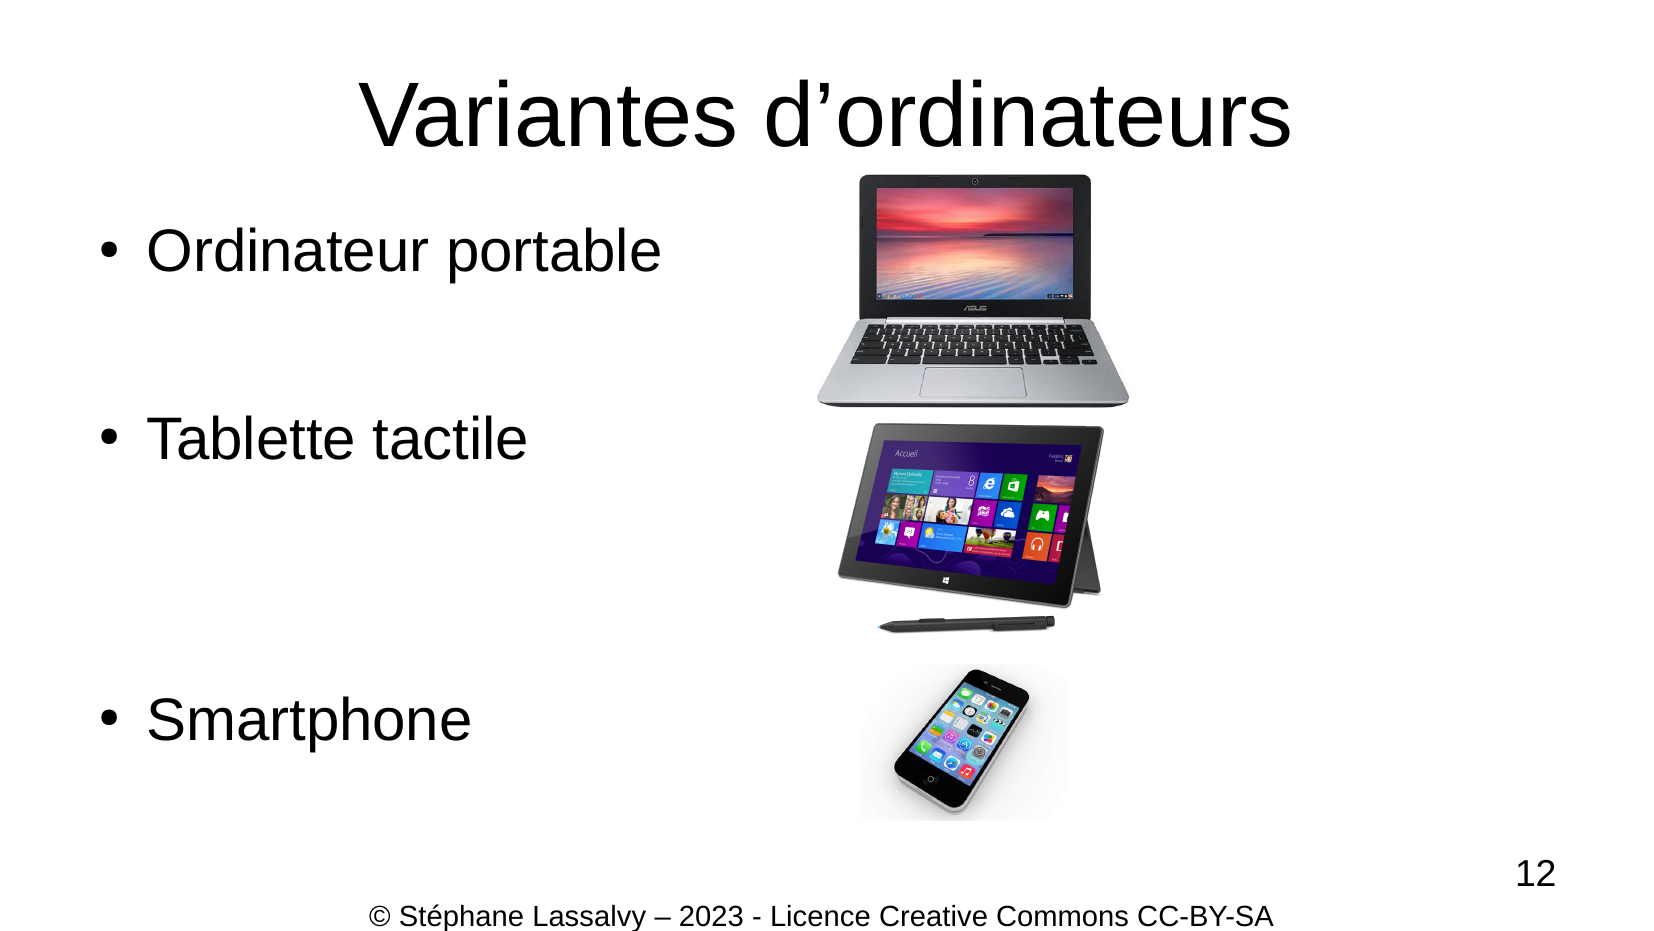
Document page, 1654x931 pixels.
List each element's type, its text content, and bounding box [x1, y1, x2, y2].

picture [809, 168, 1134, 650]
list Ordinateur portable Tablette tactile Smartphone [82, 217, 1571, 758]
title Variantes d’ordinateurs [82, 37, 1571, 193]
picture [859, 663, 1069, 821]
text_box 16 [1500, 845, 1654, 916]
text_box © Stéphane Lassalvy – 2023 - Licence Creative Commons CC-BY-SA [354, 893, 1300, 931]
